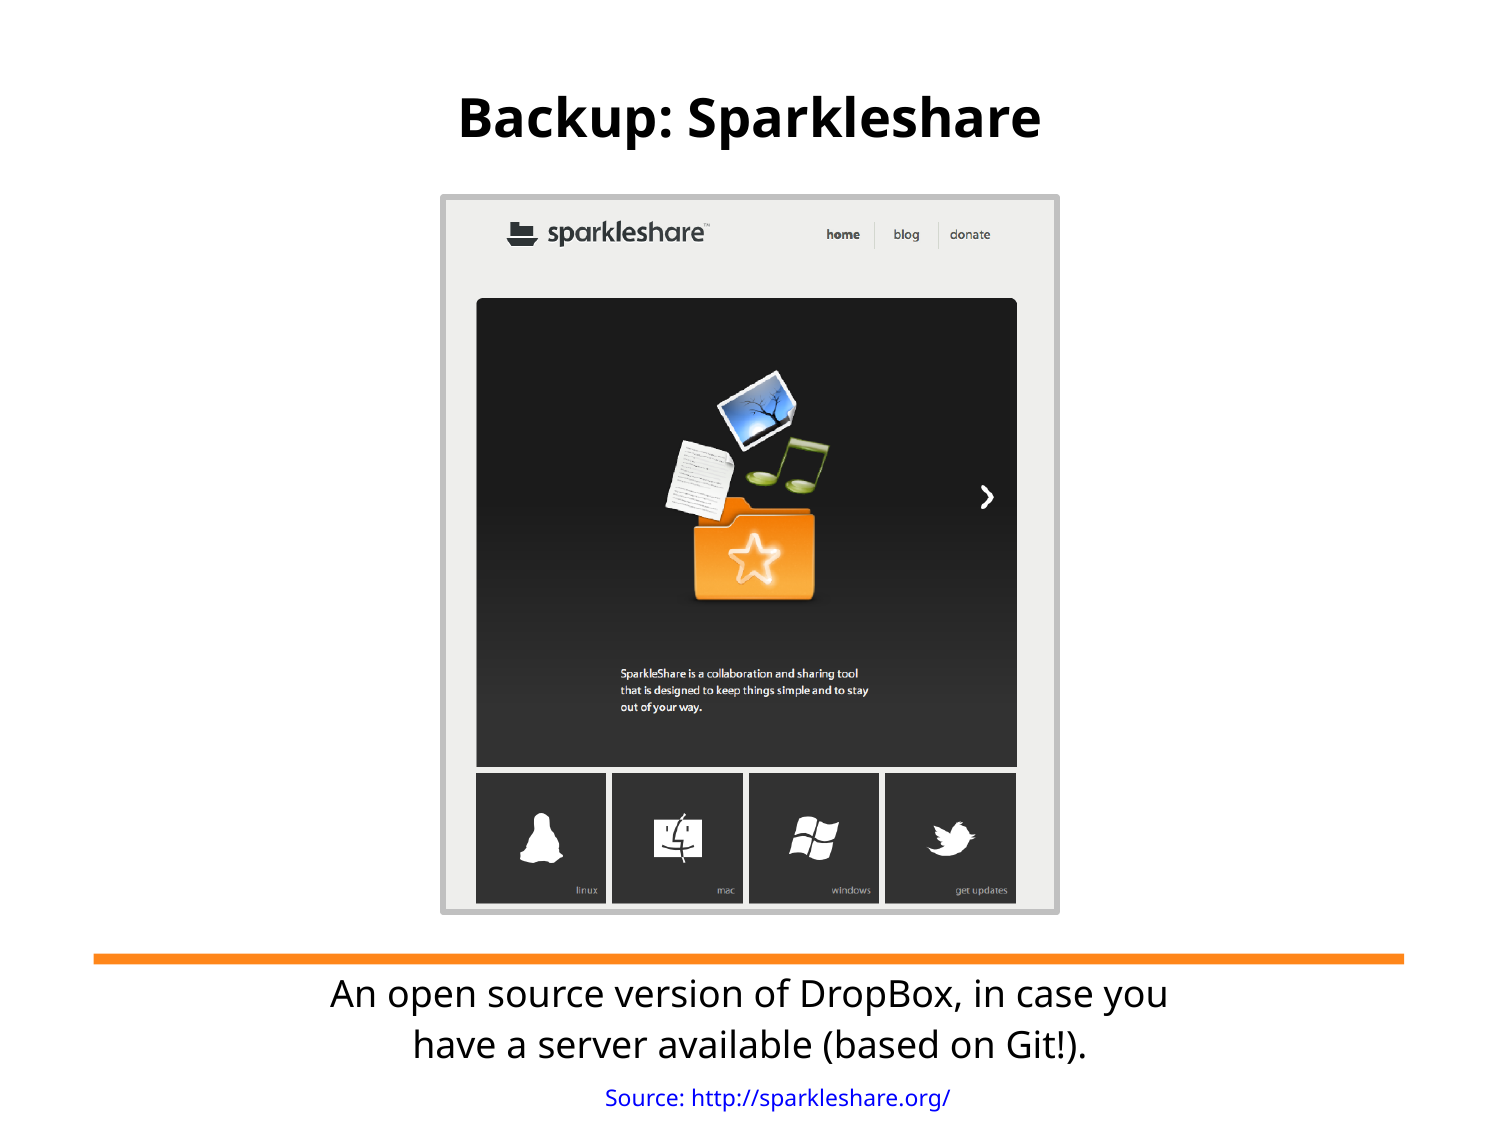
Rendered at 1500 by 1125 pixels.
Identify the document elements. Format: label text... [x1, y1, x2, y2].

text_box An open source version of DropBox, in case you have a server available (based on Git!). [290, 960, 1210, 1064]
title Backup: Sparkleshare [75, 44, 1426, 188]
text_box Source: http://sparkleshare.org/ [590, 1074, 910, 1115]
picture [0, 0, 1500, 1125]
